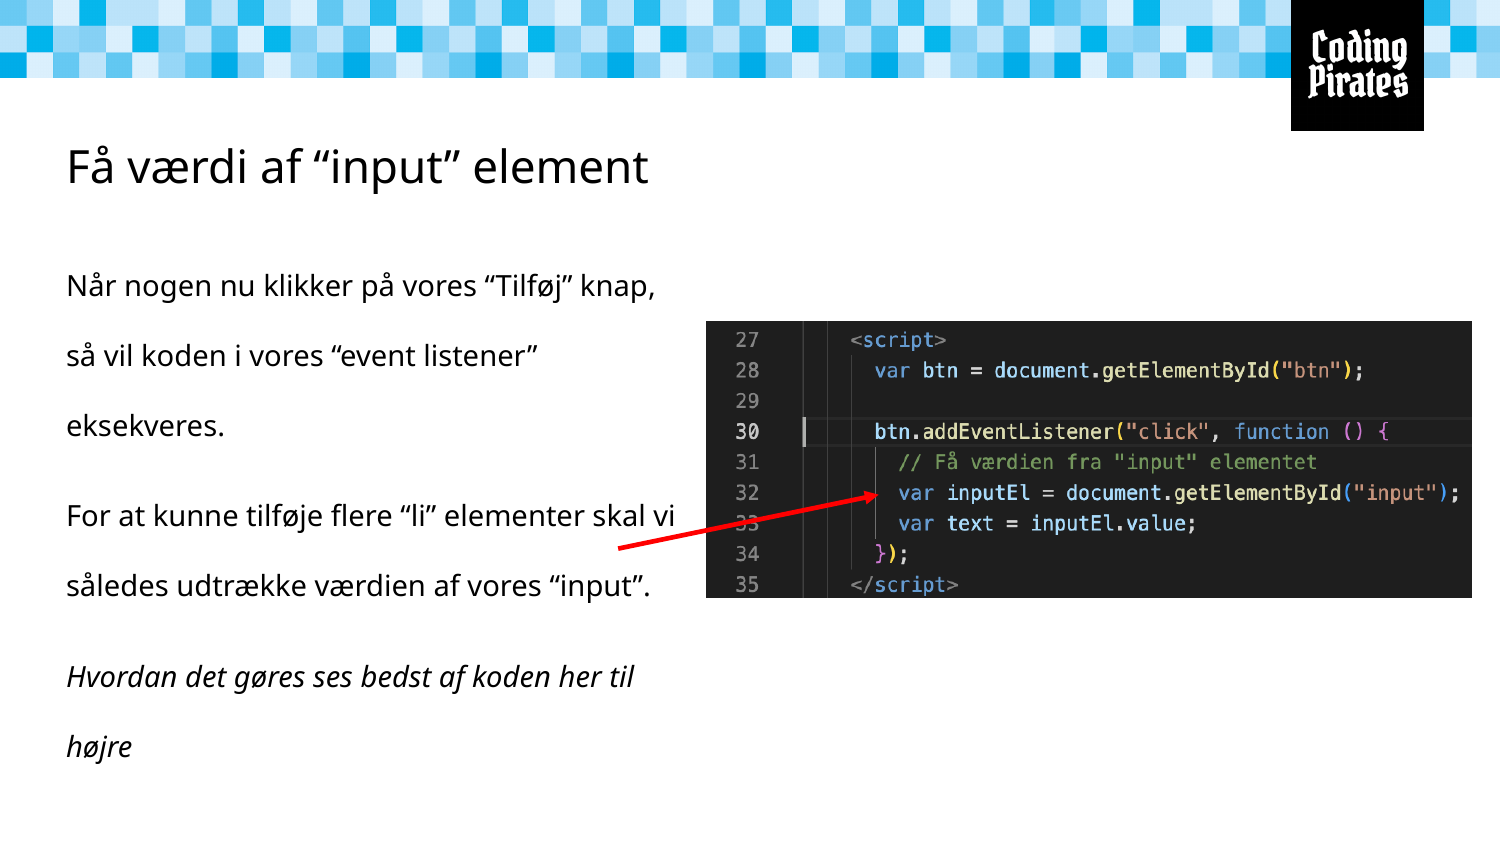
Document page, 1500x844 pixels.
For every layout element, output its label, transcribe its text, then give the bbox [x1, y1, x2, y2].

picture [0, 0, 1056, 78]
title Få værdi af “input” element [51, 123, 1443, 217]
picture [1291, 0, 1424, 123]
list Når nogen nu klikker på vores “Tilføj” knap, så vil koden i vores “event listener” eksekveres. For at kunne tilføje flere “li” elementer skal vi således udtrække værdien af vores “input”. Hvordan det gøres ses bedst af koden her til højre [51, 216, 707, 800]
picture [706, 321, 1472, 598]
